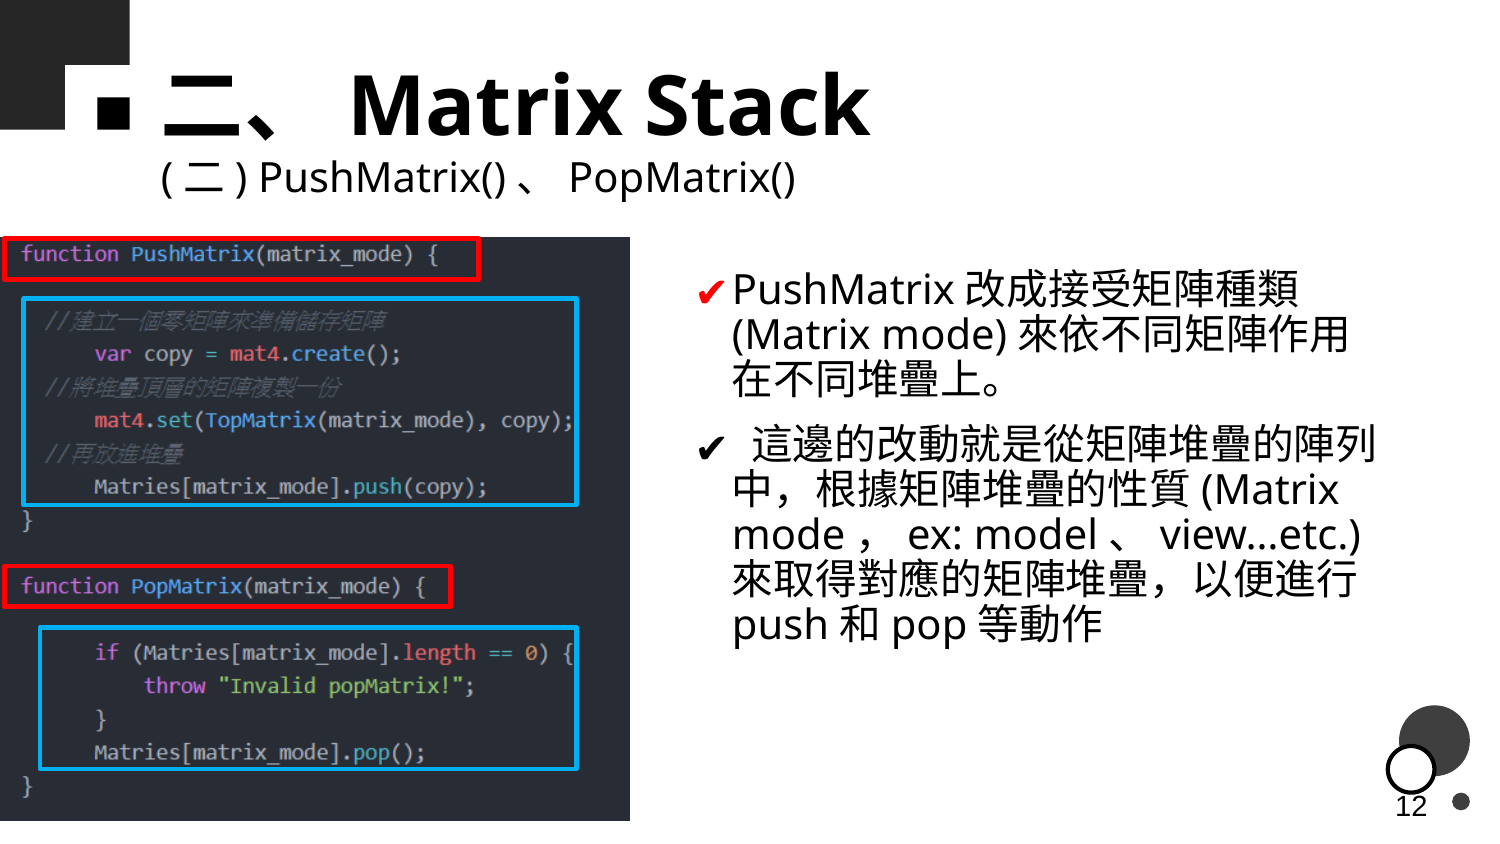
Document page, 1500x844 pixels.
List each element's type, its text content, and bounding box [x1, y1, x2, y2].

text_box [1399, 705, 1470, 782]
text_box [1452, 792, 1470, 811]
text_box (二) PushMatrix()、PopMatrix() [145, 143, 924, 209]
slide_number <number> [1399, 782, 1443, 827]
picture [0, 237, 630, 821]
picture [7, 241, 476, 277]
text_box [97, 97, 130, 130]
text_box PushMatrix改成接受矩陣種類(Matrix mode)來依不同矩陣作用在不同堆疊上。 這邊的改動就是從矩陣堆疊的陣列中，根據矩陣堆疊的性質(Matrix mode，ex: model、view…etc.)來取得對應的矩陣堆疊，以便進行push和pop等動作 [679, 260, 1399, 844]
text_box [0, 0, 130, 130]
text_box 二、Matrix Stack [145, 32, 892, 143]
